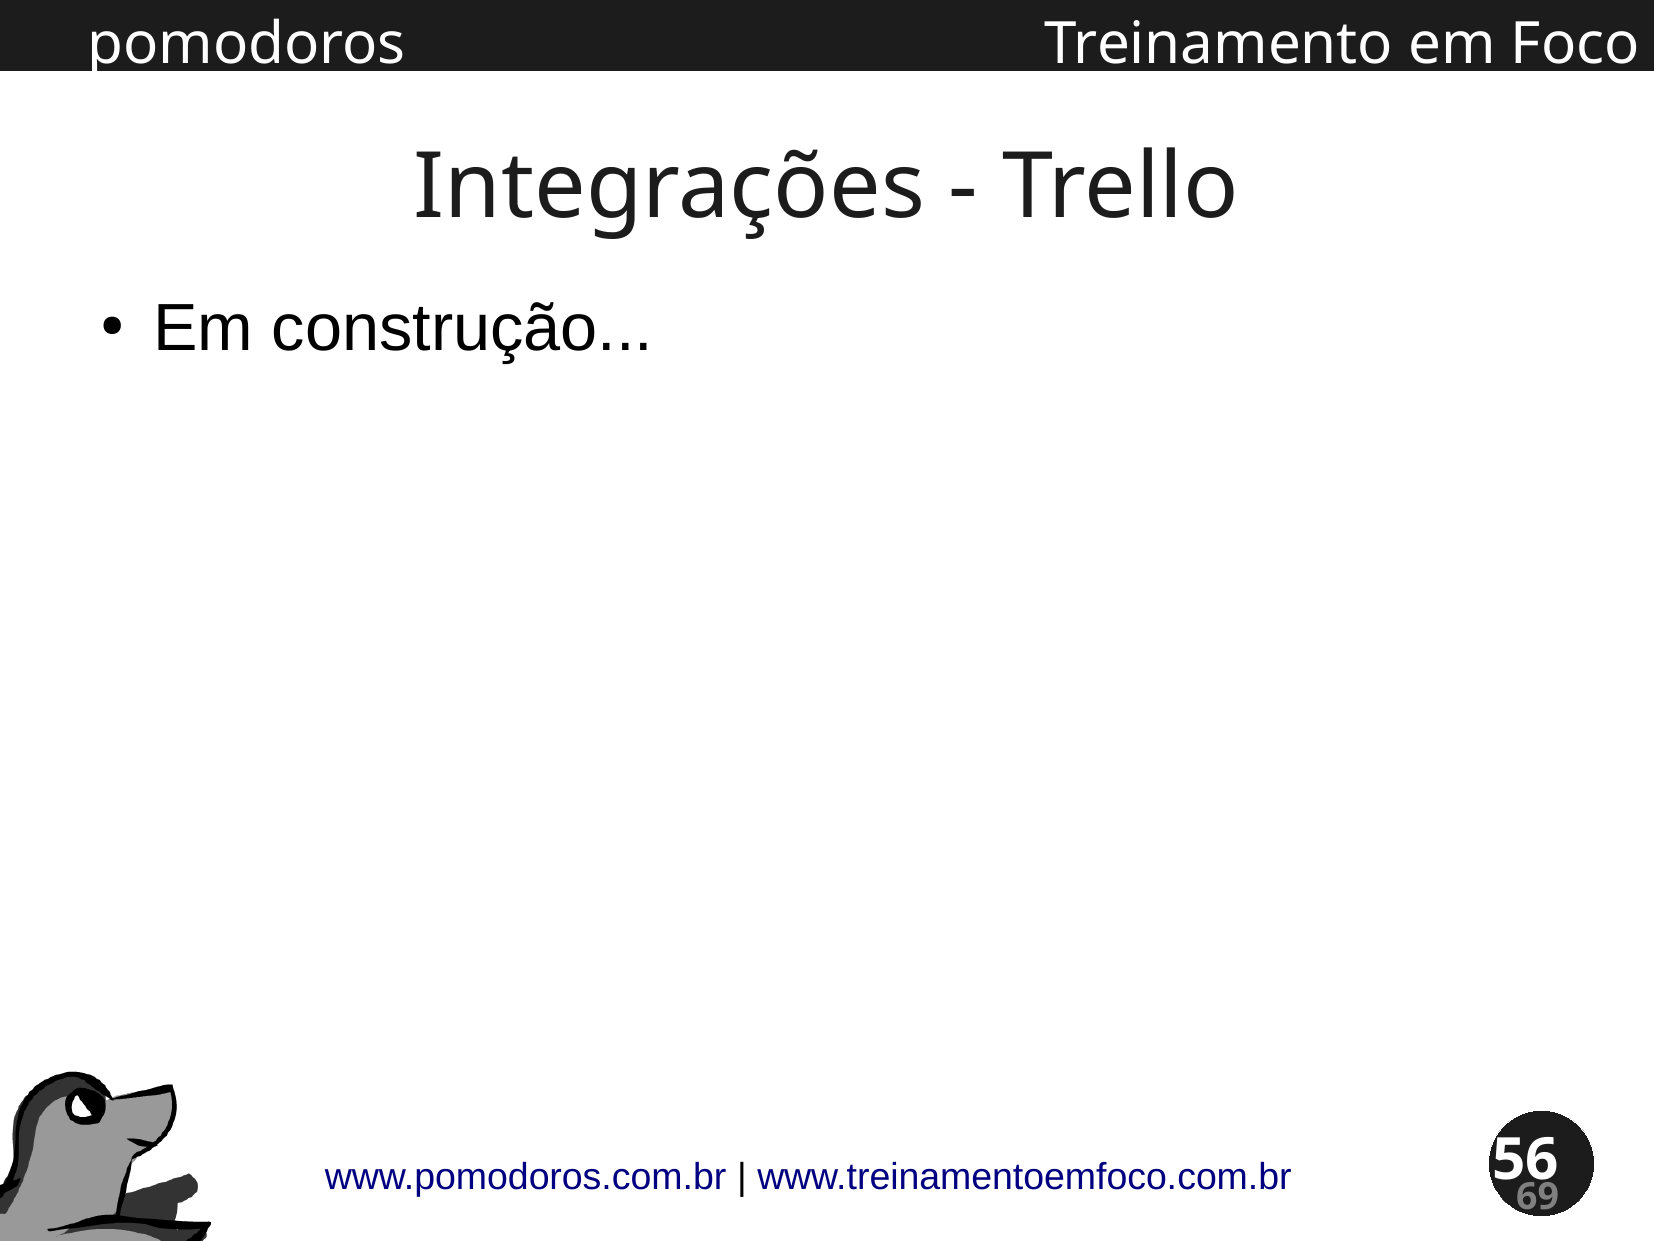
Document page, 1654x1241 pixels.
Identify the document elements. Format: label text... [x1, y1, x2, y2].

picture [0, 1003, 249, 1241]
title Integrações - Trello [82, 78, 1571, 287]
list Em construção... [82, 290, 1571, 1010]
